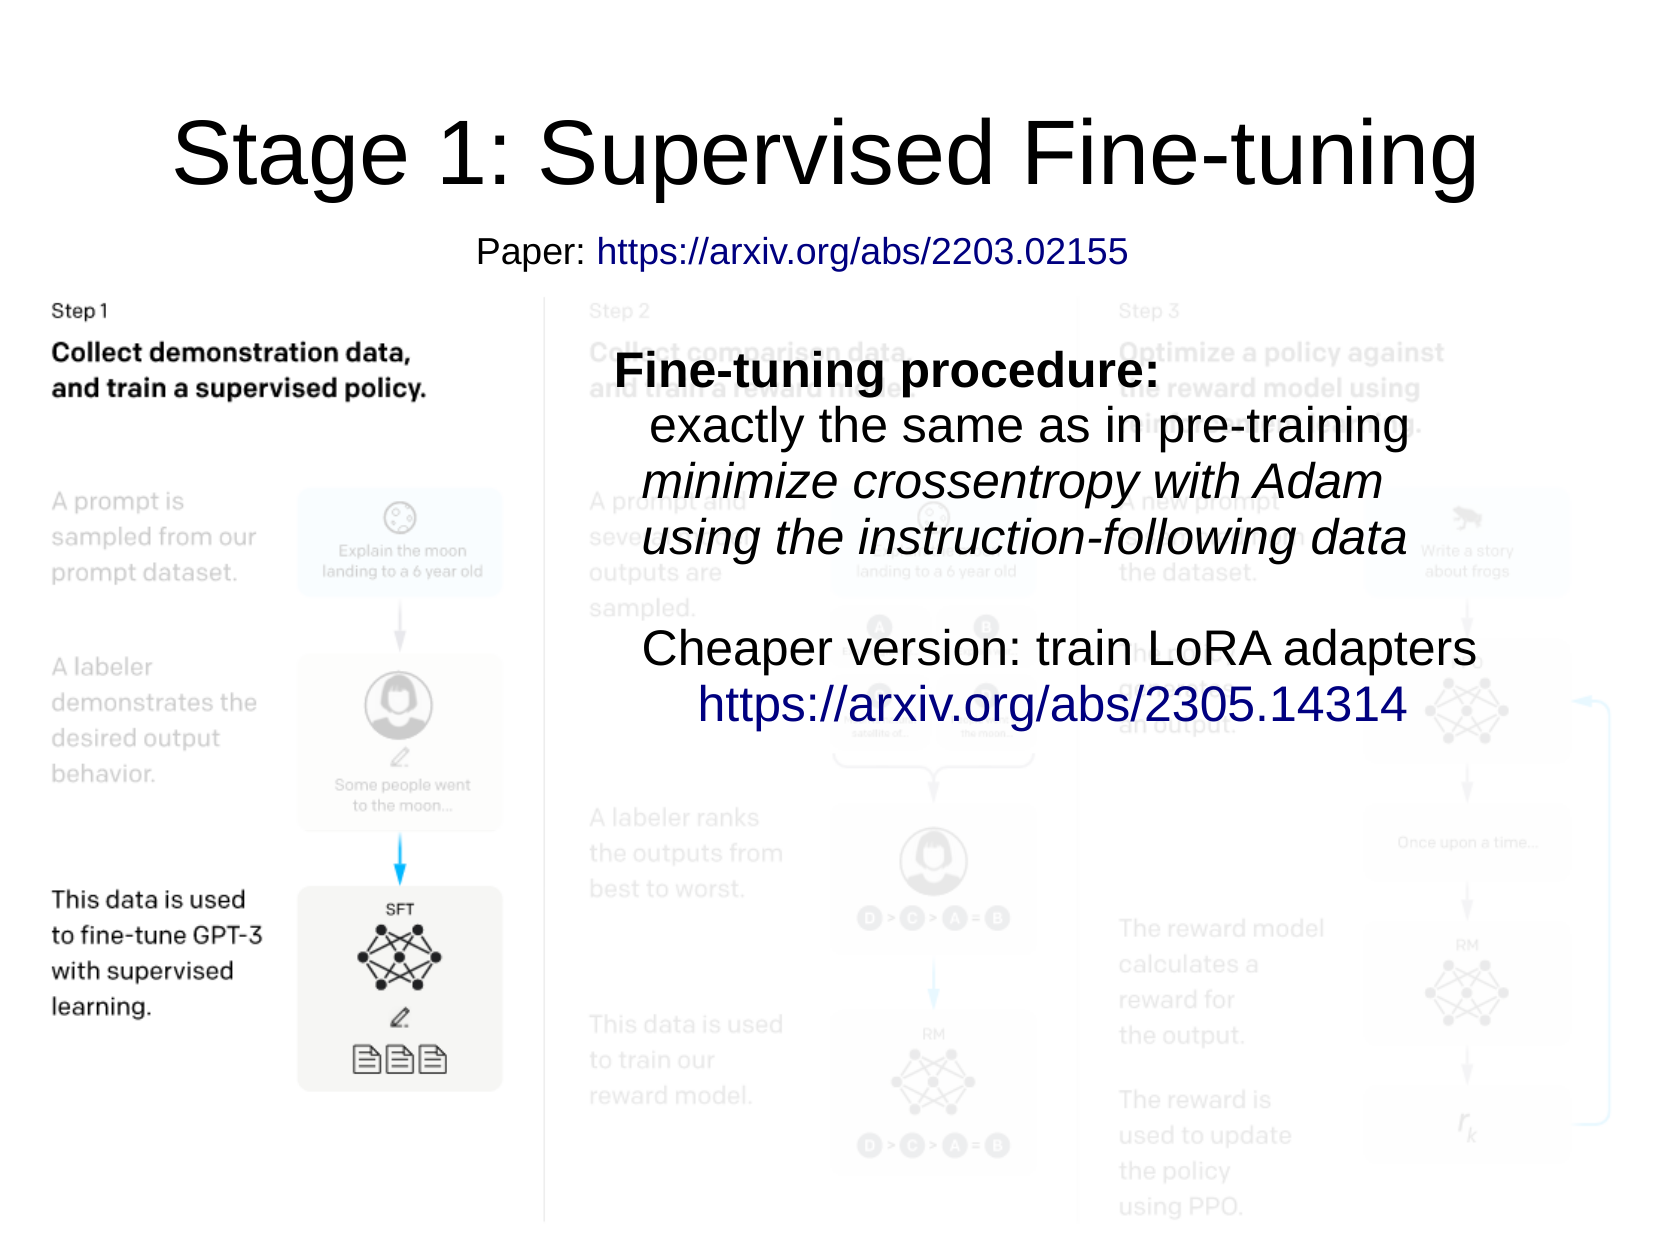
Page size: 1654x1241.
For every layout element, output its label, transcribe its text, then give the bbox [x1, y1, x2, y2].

text_box Fine-tuning procedure: exactly the same as in pre-training minimize crossentropy with Adam using the instruction-following data Cheaper version: train LoRA adapters https://arxiv.org/abs/2305.14314 [563, 334, 1635, 1219]
title Stage 1: Supervised Fine-tuning [82, 49, 1571, 257]
text_box [544, 268, 1637, 1241]
picture [27, 278, 544, 1241]
text_box Paper: https://arxiv.org/abs/2203.02155 [461, 223, 1216, 322]
text_box [13, 450, 517, 831]
